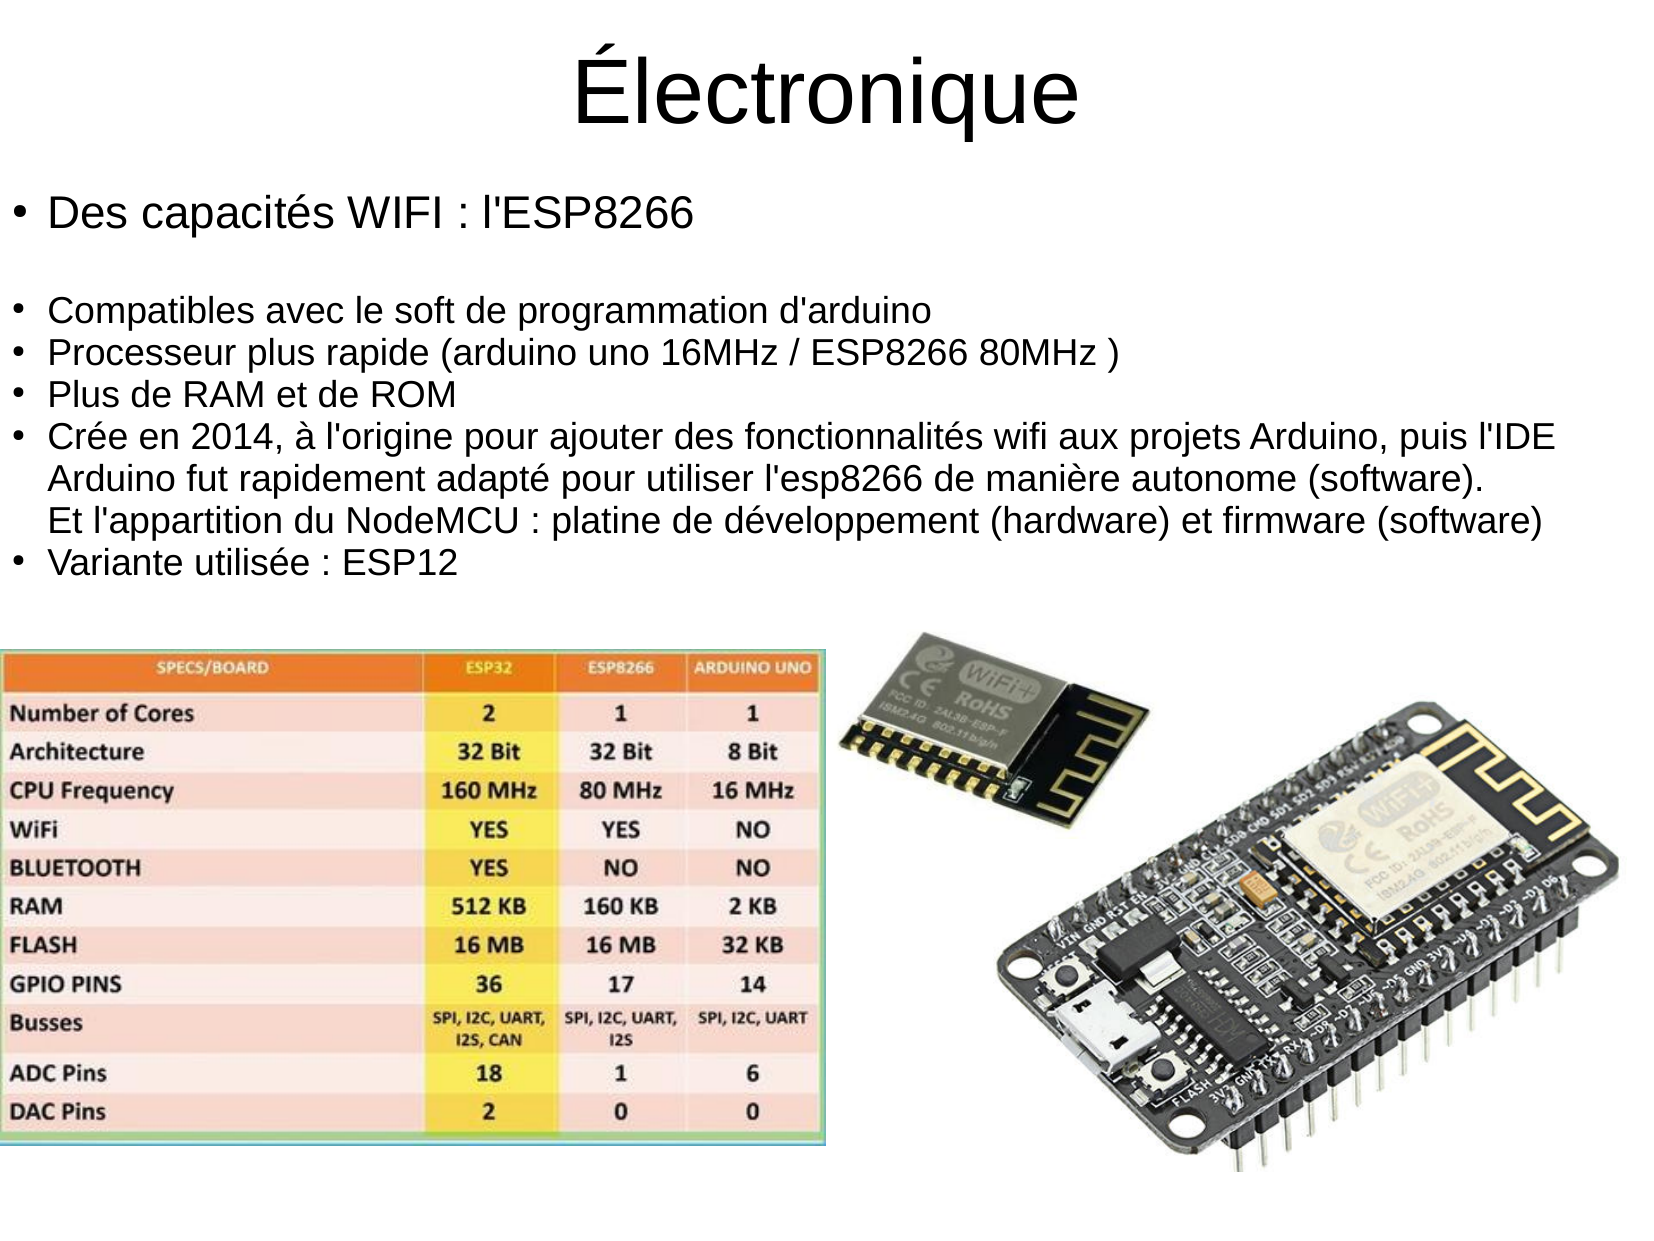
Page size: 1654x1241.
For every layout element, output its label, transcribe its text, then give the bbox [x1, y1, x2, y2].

subtitle Des capacités WIFI : l'ESP8266 Compatibles avec le soft de programmation d'arduino Processeur plus rapide (arduino uno 16MHz / ESP8266 80MHz ) Plus de RAM et de ROM Crée en 2014, à l'origine pour ajouter des fonctionnalités wifi aux projets Arduino, puis l'IDE Arduino fut rapidement adapté pour utiliser l'esp8266 de manière autonome (software). Et l'appartition du NodeMCU : platine de développement (hardware) et firmware (software) Variante utilisée : ESP12 [11, 75, 1630, 661]
picture [0, 617, 1645, 1172]
title Électronique [82, 0, 1571, 75]
